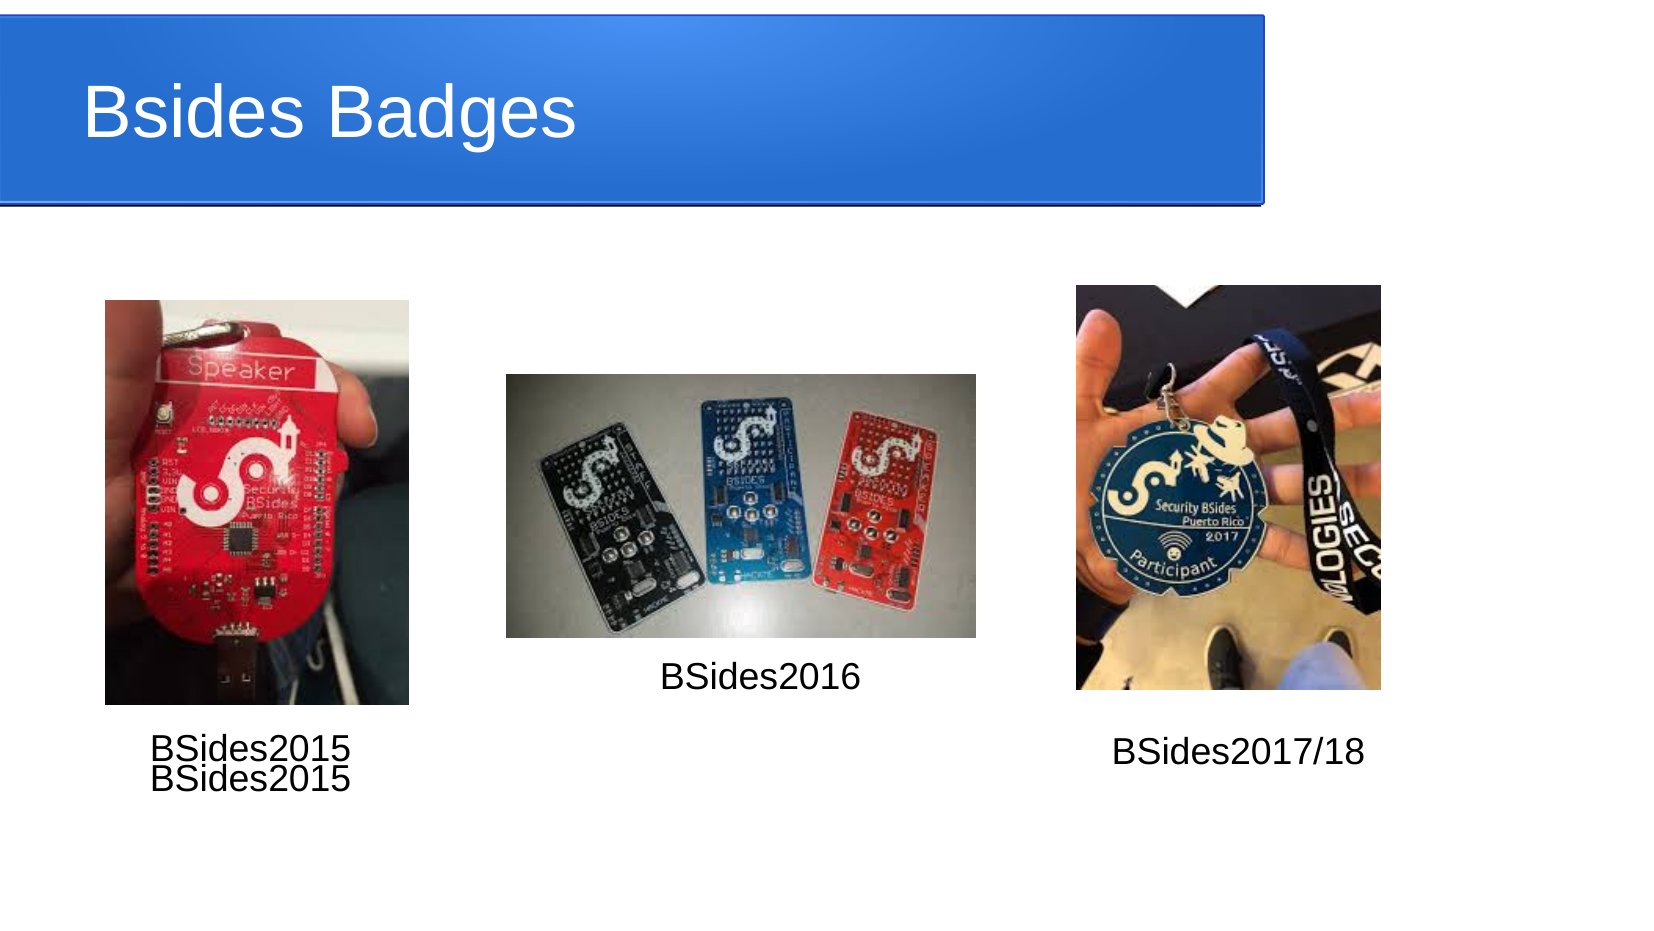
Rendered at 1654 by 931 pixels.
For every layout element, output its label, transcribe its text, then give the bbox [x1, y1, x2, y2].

picture [506, 374, 976, 638]
title Bsides Badges [82, 35, 1235, 189]
text_box BSides2016 [645, 648, 877, 706]
picture [1076, 285, 1381, 691]
picture [105, 300, 409, 706]
text_box BSides2017/18 [1096, 723, 1381, 781]
text_box BSides2015 [135, 720, 367, 807]
